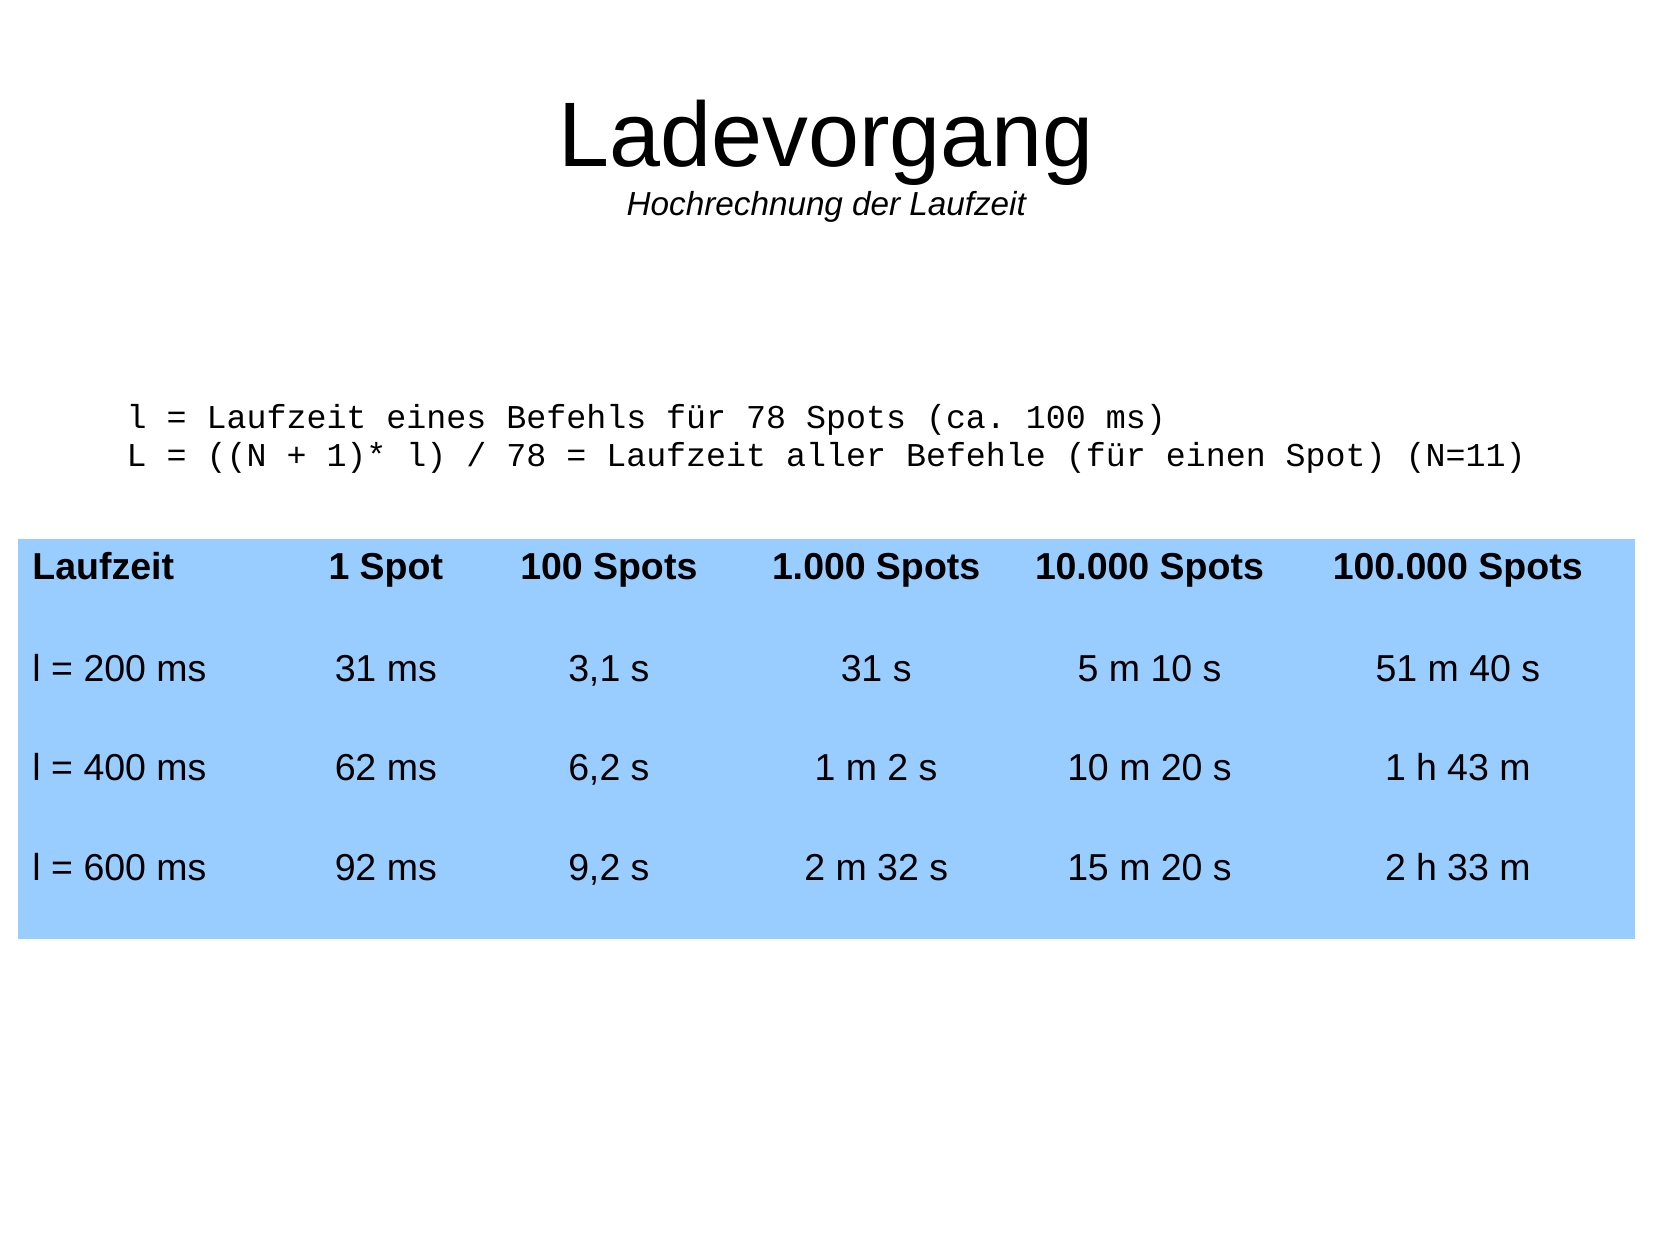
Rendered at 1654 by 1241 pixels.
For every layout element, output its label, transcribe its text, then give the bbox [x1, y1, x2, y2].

table_cell 62 ms [287, 739, 484, 839]
subtitle l = Laufzeit eines Befehls für 78 Spots (ca. 100 ms) L = ((N + 1)* l) / 78 = Laufzeit aller Befehle (für einen Spot) (N=11) [126, 379, 1527, 537]
table_cell 31 ms [287, 640, 484, 739]
table_header 100.000 Spots [1280, 539, 1635, 640]
table_cell 9,2 s [484, 839, 734, 939]
table_cell 51 m 40 s [1280, 640, 1635, 739]
table_header 10.000 Spots [1019, 539, 1280, 640]
table_cell 15 m 20 s [1019, 839, 1280, 939]
table_cell l = 200 ms [18, 640, 287, 739]
table_header 100 Spots [484, 539, 734, 640]
table_cell 2 h 33 m [1280, 839, 1635, 939]
table_cell 31 s [734, 640, 1019, 739]
table_cell 10 m 20 s [1019, 739, 1280, 839]
table_header Laufzeit [18, 539, 287, 640]
table_cell 2 m 32 s [734, 839, 1019, 939]
table_cell l = 600 ms [18, 839, 287, 939]
table_cell 92 ms [287, 839, 484, 939]
table_cell 1 m 2 s [734, 739, 1019, 839]
table_cell 6,2 s [484, 739, 734, 839]
table_header 1.000 Spots [734, 539, 1019, 640]
table_cell l = 400 ms [18, 739, 287, 839]
title Ladevorgang Hochrechnung der Laufzeit [82, 49, 1571, 257]
table_header 1 Spot [287, 539, 484, 640]
table_cell 1 h 43 m [1280, 739, 1635, 839]
table_cell 3,1 s [484, 640, 734, 739]
table_cell 5 m 10 s [1019, 640, 1280, 739]
